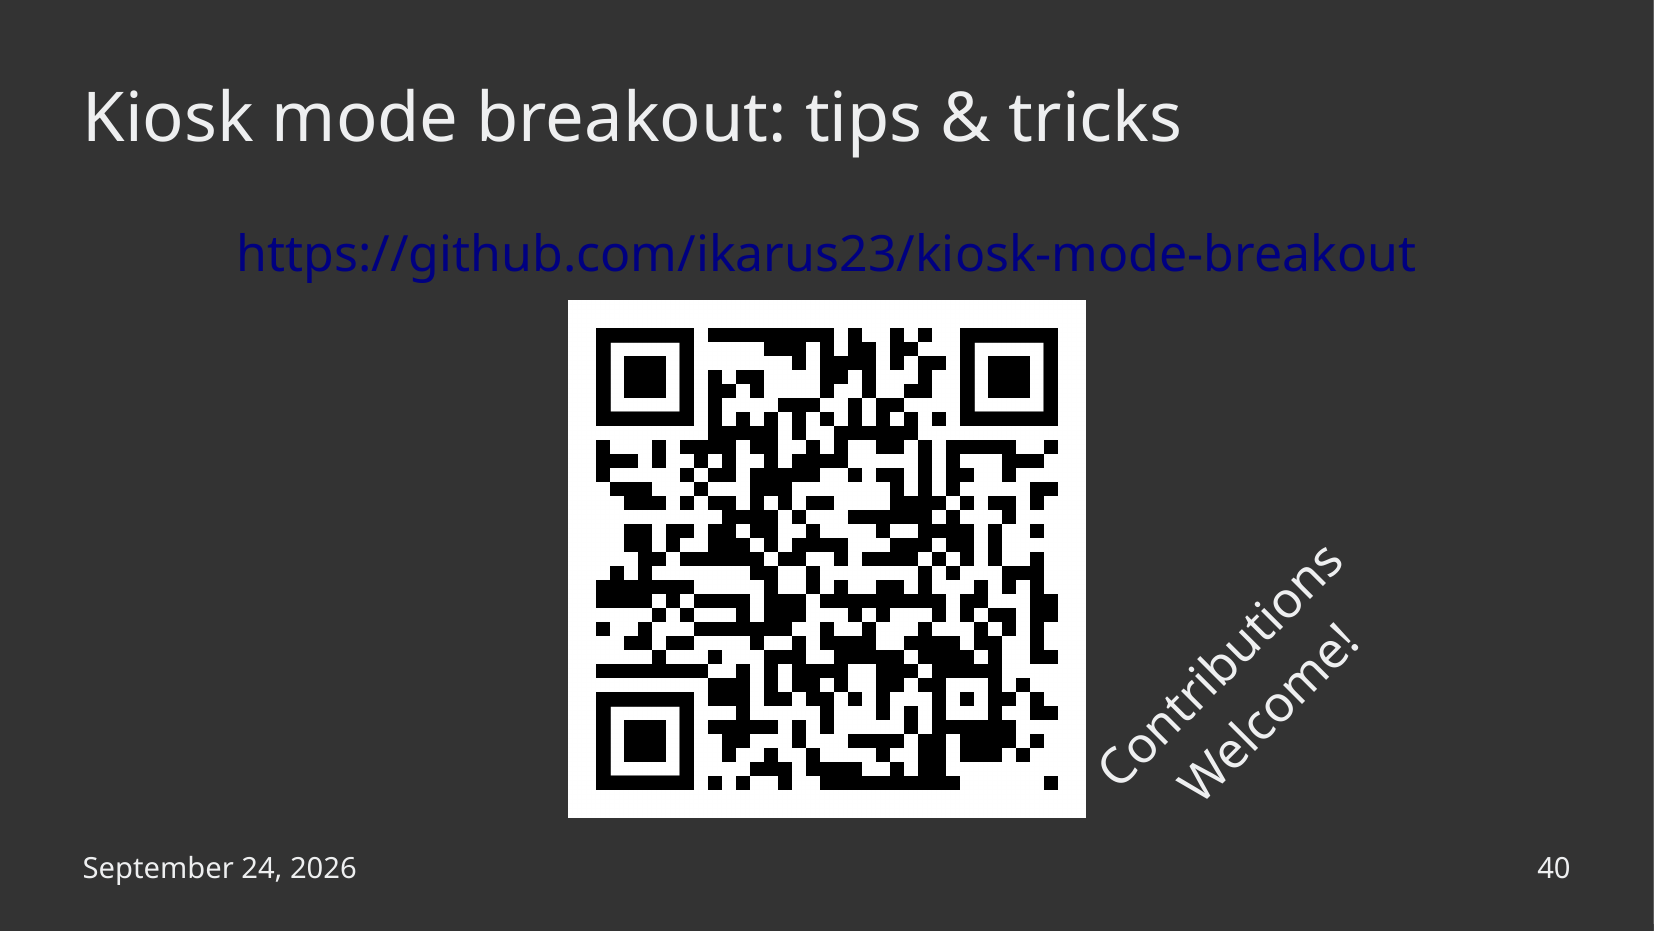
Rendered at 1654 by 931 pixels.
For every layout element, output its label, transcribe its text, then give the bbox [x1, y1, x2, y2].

title Kiosk mode breakout: tips & tricks [82, 36, 1571, 193]
list https://github.com/ikarus23/kiosk-mode-breakout [82, 217, 1571, 808]
picture [568, 300, 1086, 818]
text_box Contributions Welcome! [1036, 480, 1456, 900]
